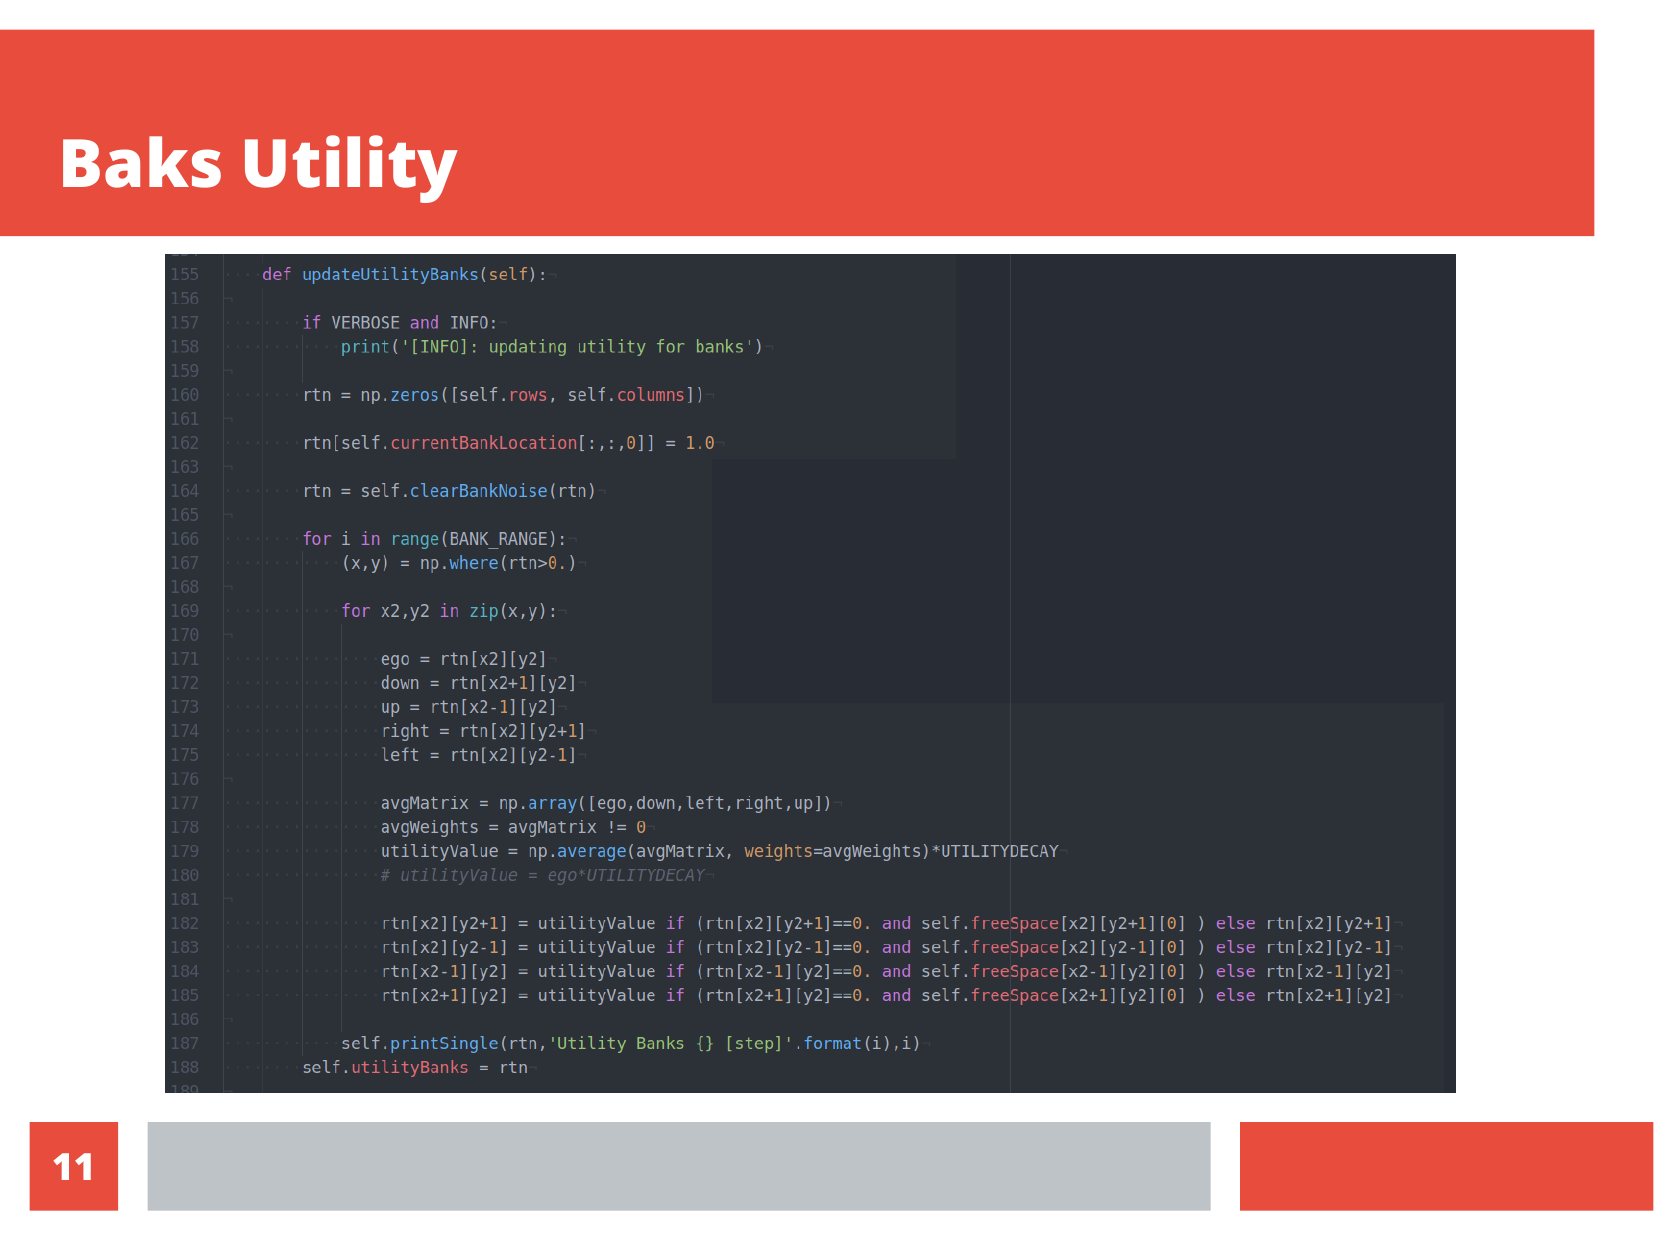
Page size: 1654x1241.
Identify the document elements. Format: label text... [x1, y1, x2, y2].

picture [165, 254, 1456, 1093]
title Baks Utility [59, 59, 1595, 207]
